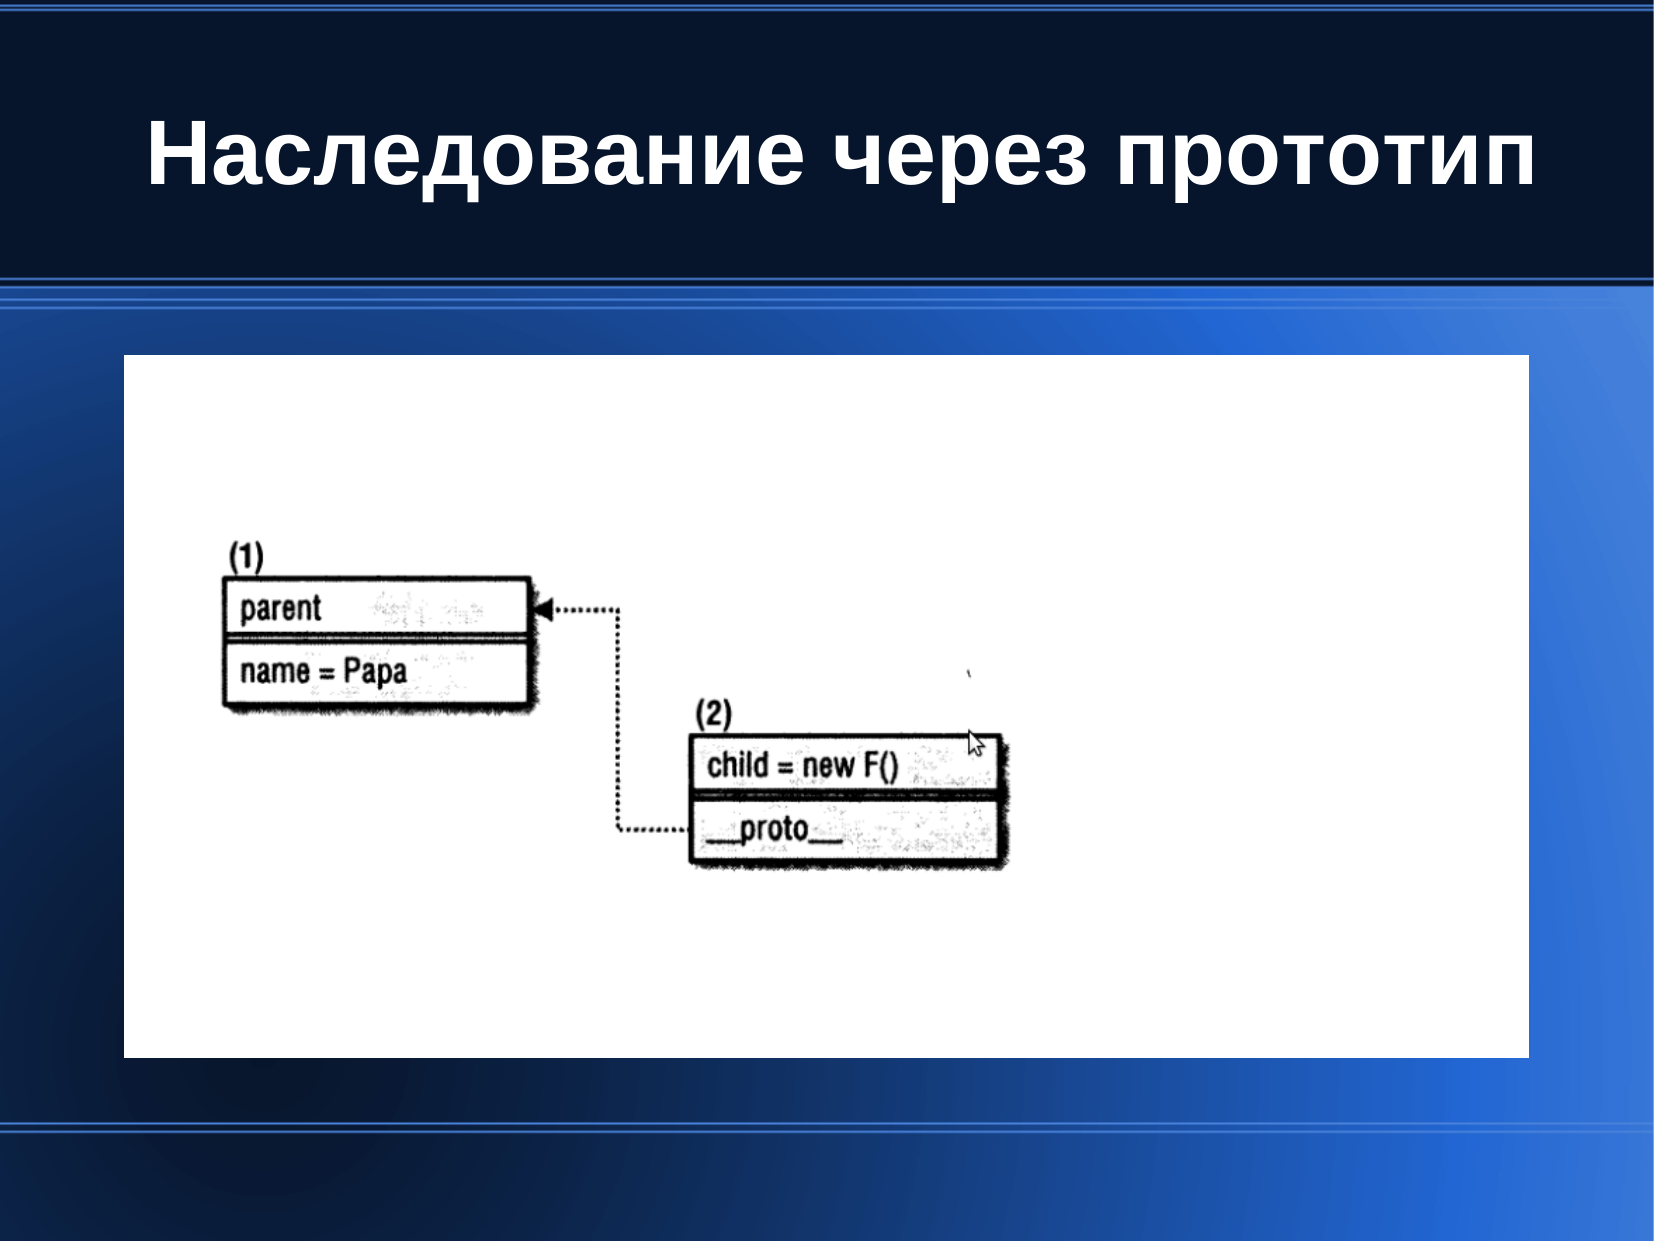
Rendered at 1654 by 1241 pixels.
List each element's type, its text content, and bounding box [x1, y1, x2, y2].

picture [0, 0, 1654, 1241]
title Наследование через прототип [82, 49, 1571, 257]
